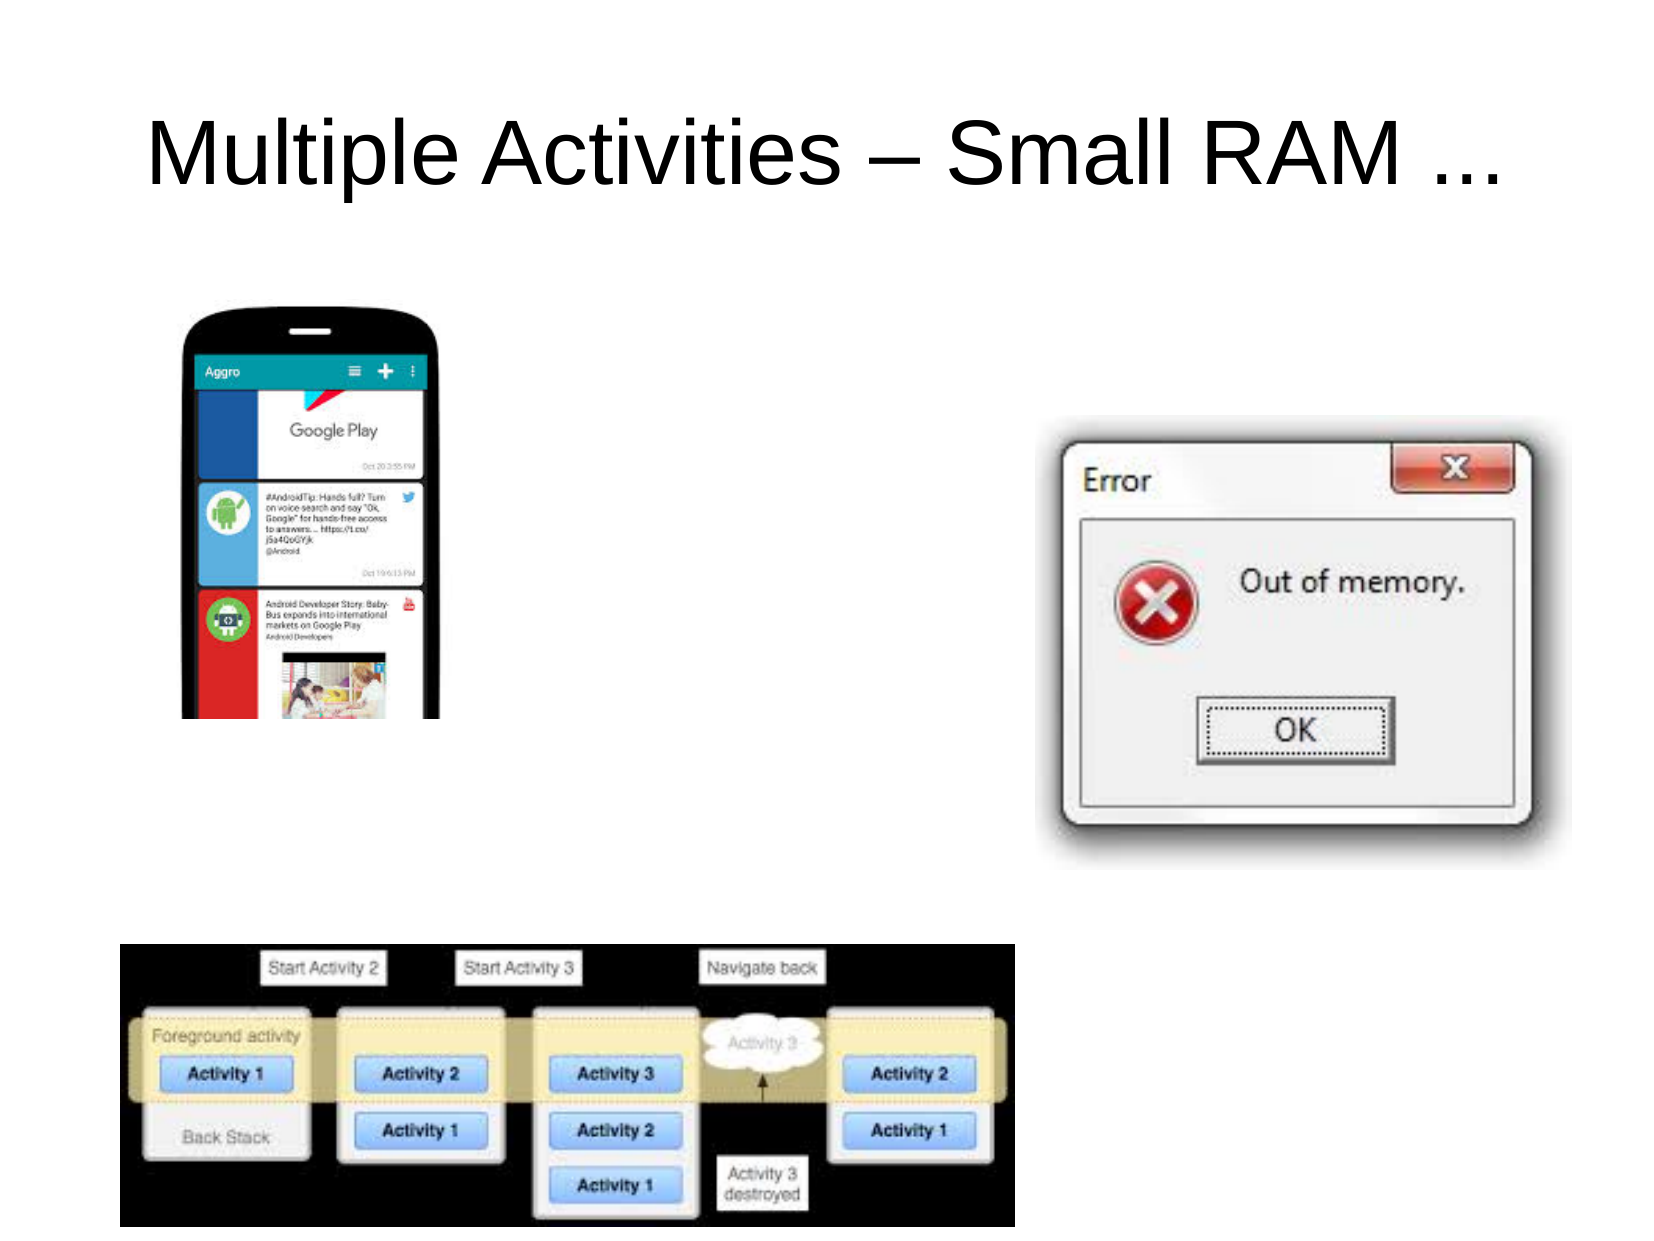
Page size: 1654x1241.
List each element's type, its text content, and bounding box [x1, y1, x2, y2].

picture [120, 944, 1015, 1227]
picture [165, 299, 459, 719]
picture [1035, 415, 1572, 871]
title Multiple Activities – Small RAM ... [82, 49, 1571, 257]
